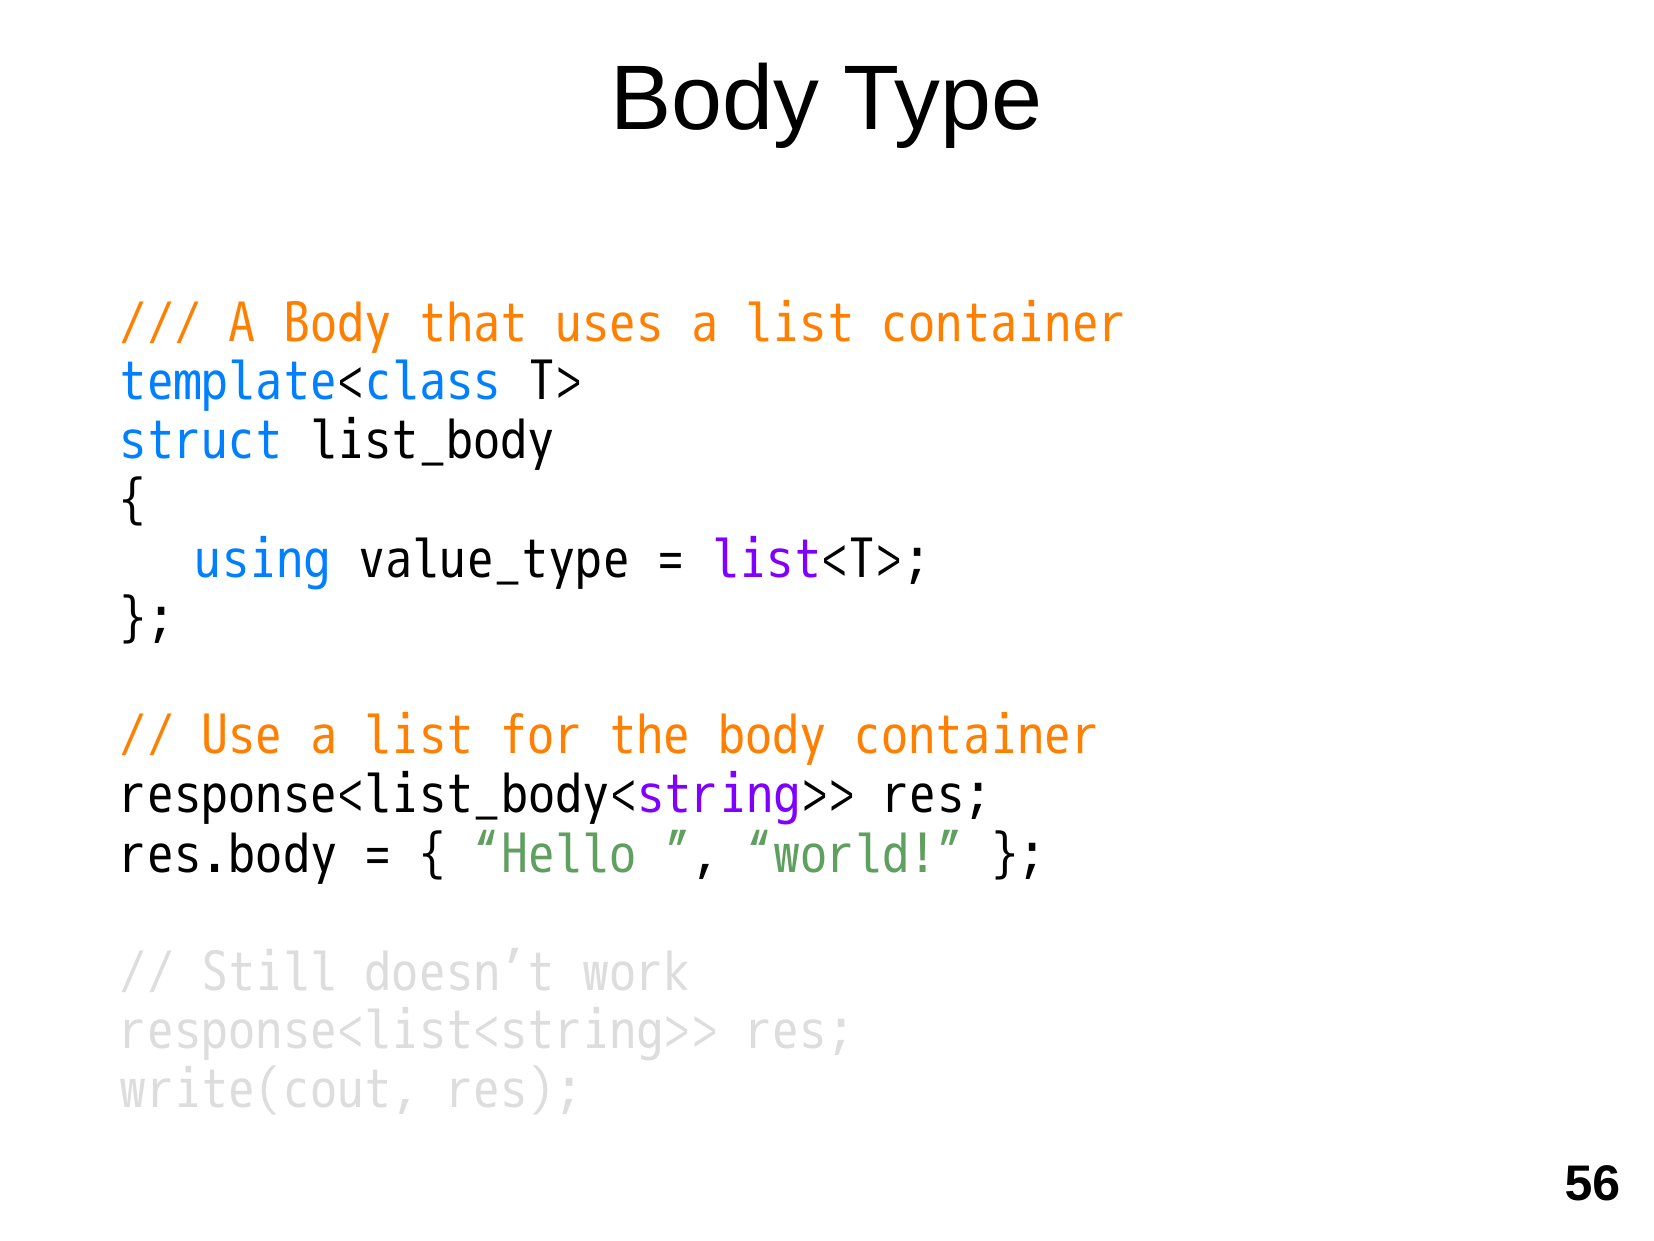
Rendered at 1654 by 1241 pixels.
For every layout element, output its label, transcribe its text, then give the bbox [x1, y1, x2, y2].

title Body Type [82, 15, 1571, 181]
text_box /// A Body that uses a list container template<class T> struct list_body { using value_type = list<T>; }; // Use a list for the body container response<list_body<string>> res; res.body = { “Hello ”, “world!” }; // Still doesn’t work response<list<string>> res; write(cout, res); [104, 287, 1575, 1141]
